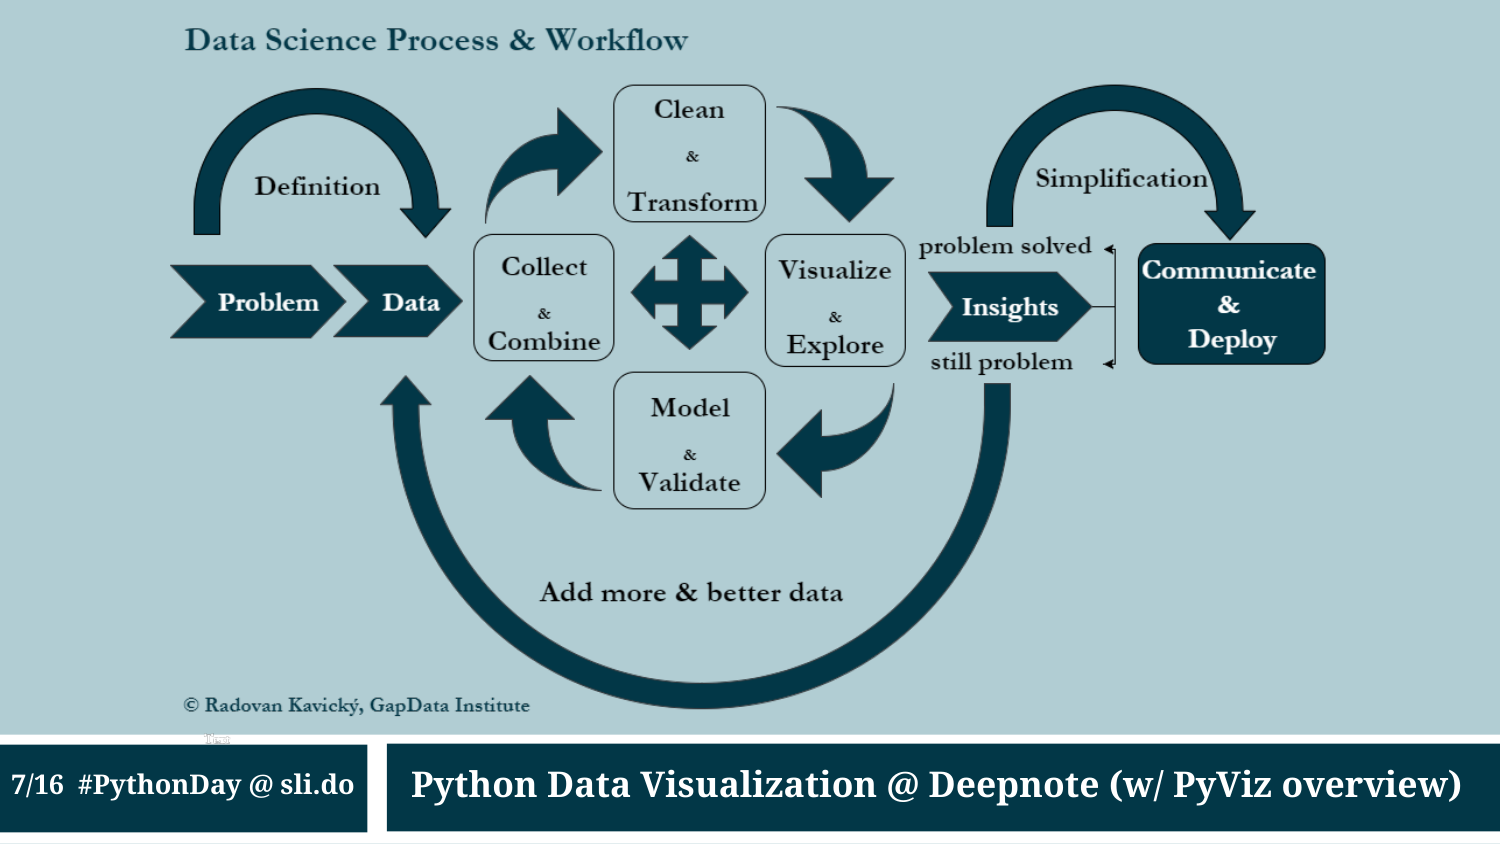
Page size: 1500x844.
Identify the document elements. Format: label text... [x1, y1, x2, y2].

text_box Python Data Visualization @ Deepnote (w/ PyViz overview) [400, 740, 1500, 826]
picture [168, 2, 1328, 754]
text_box 7/16 #PythonDay @ sli.do [0, 761, 391, 835]
